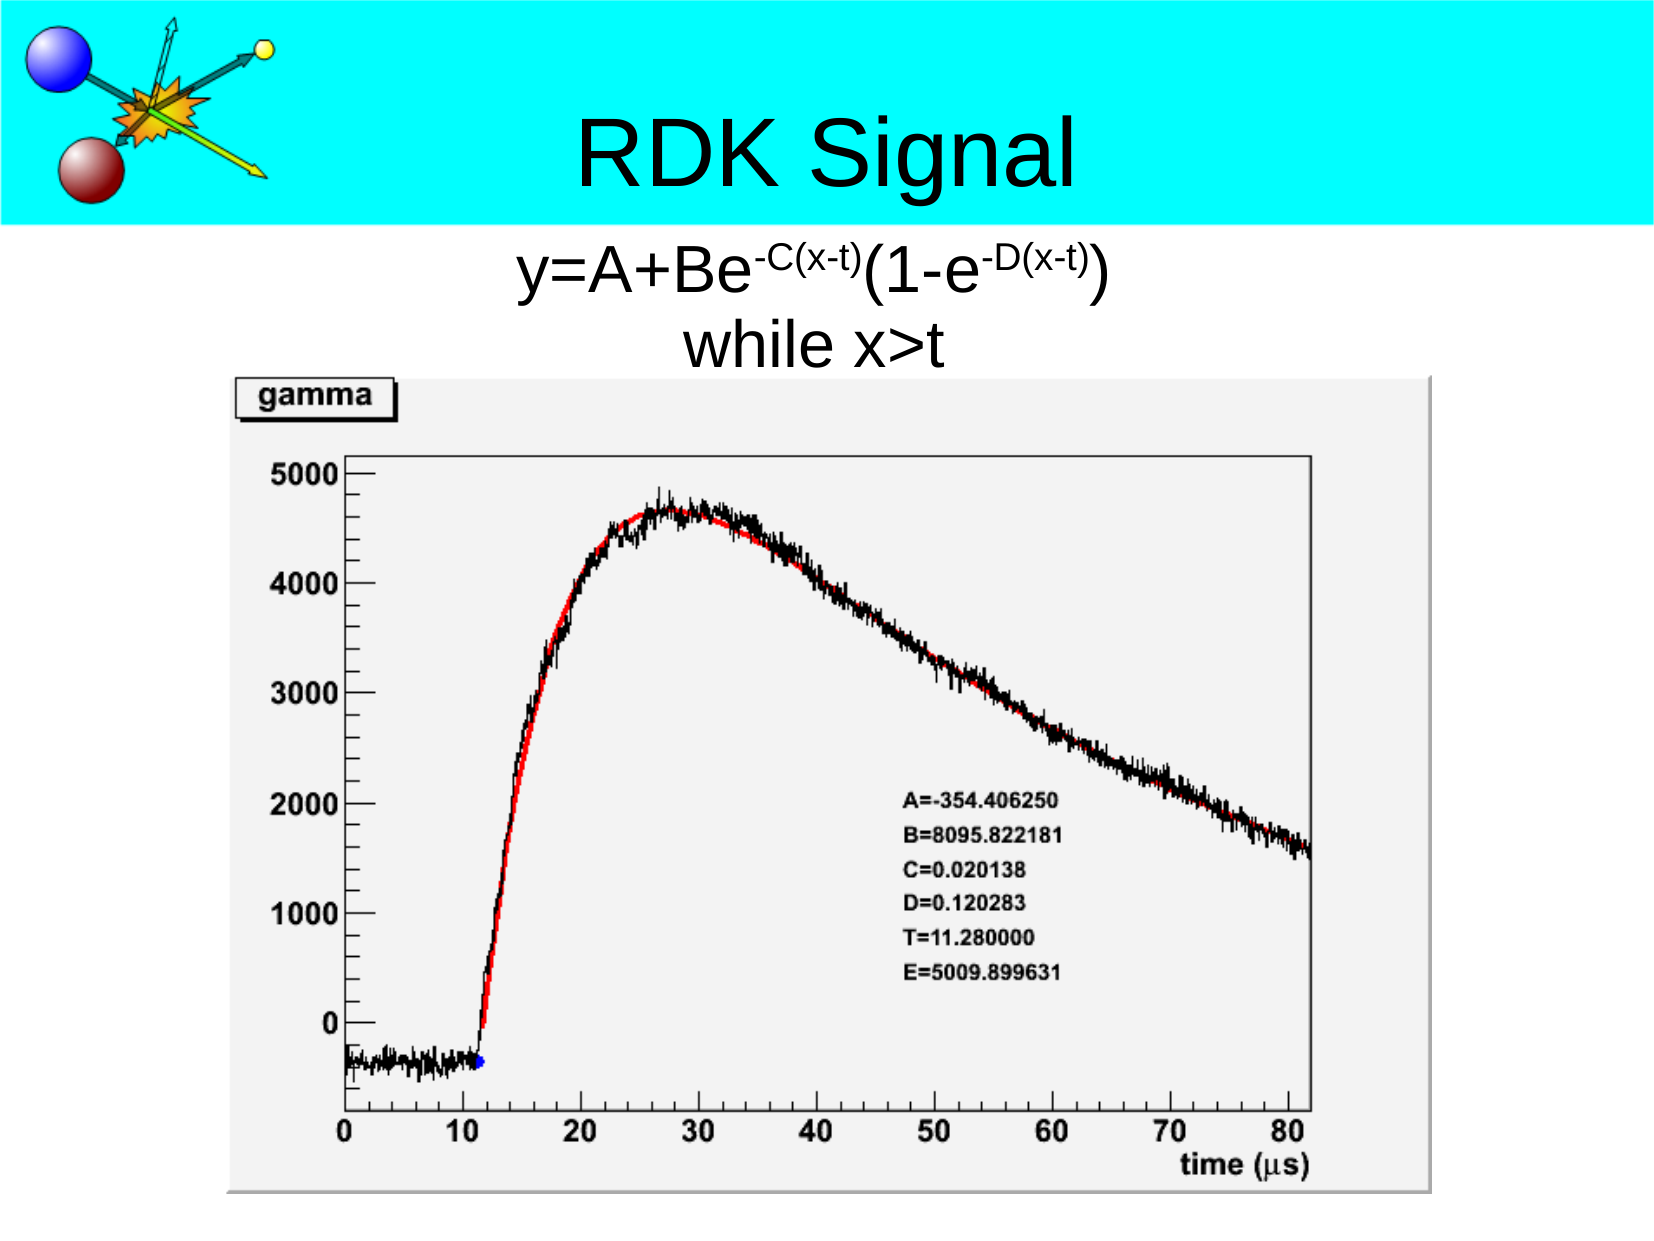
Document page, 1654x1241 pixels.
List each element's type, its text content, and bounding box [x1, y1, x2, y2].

title RDK Signal [82, 49, 1571, 257]
text_box y=A+Be-C(x-t)(1-e-D(x-t)) while x>t [501, 225, 1127, 392]
picture [0, 0, 1654, 1241]
